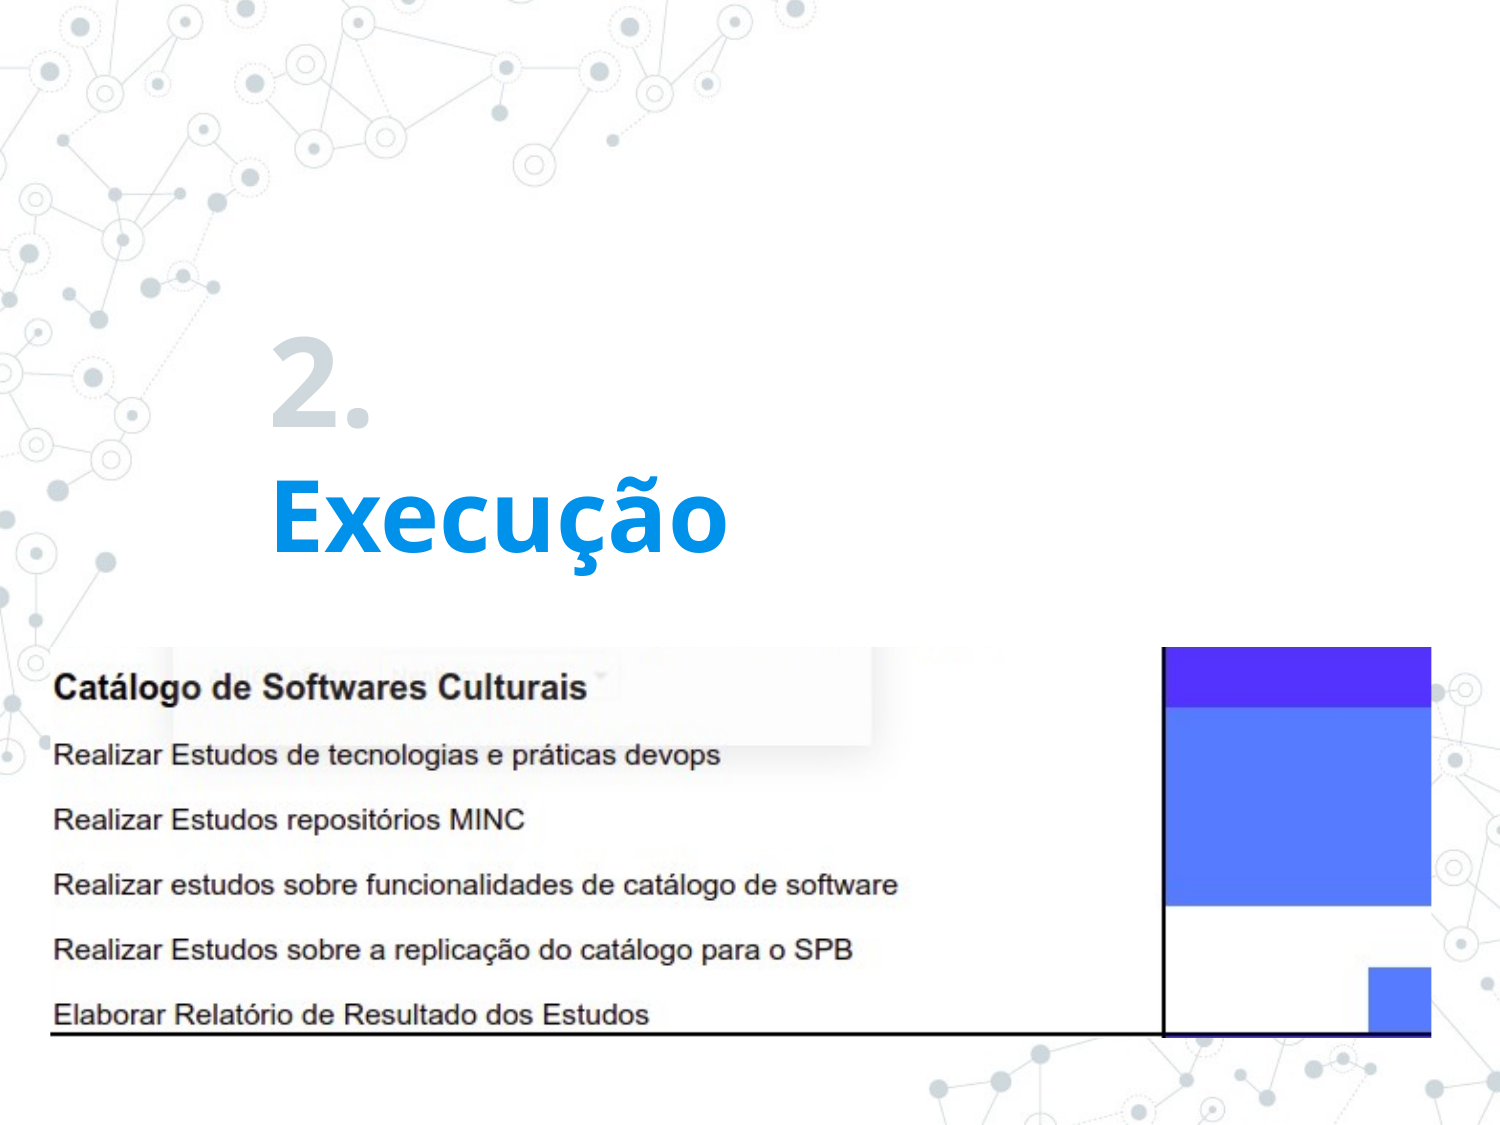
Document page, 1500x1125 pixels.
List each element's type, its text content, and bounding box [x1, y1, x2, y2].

title 2. Execução [253, 333, 1211, 588]
picture [0, 0, 1500, 1125]
